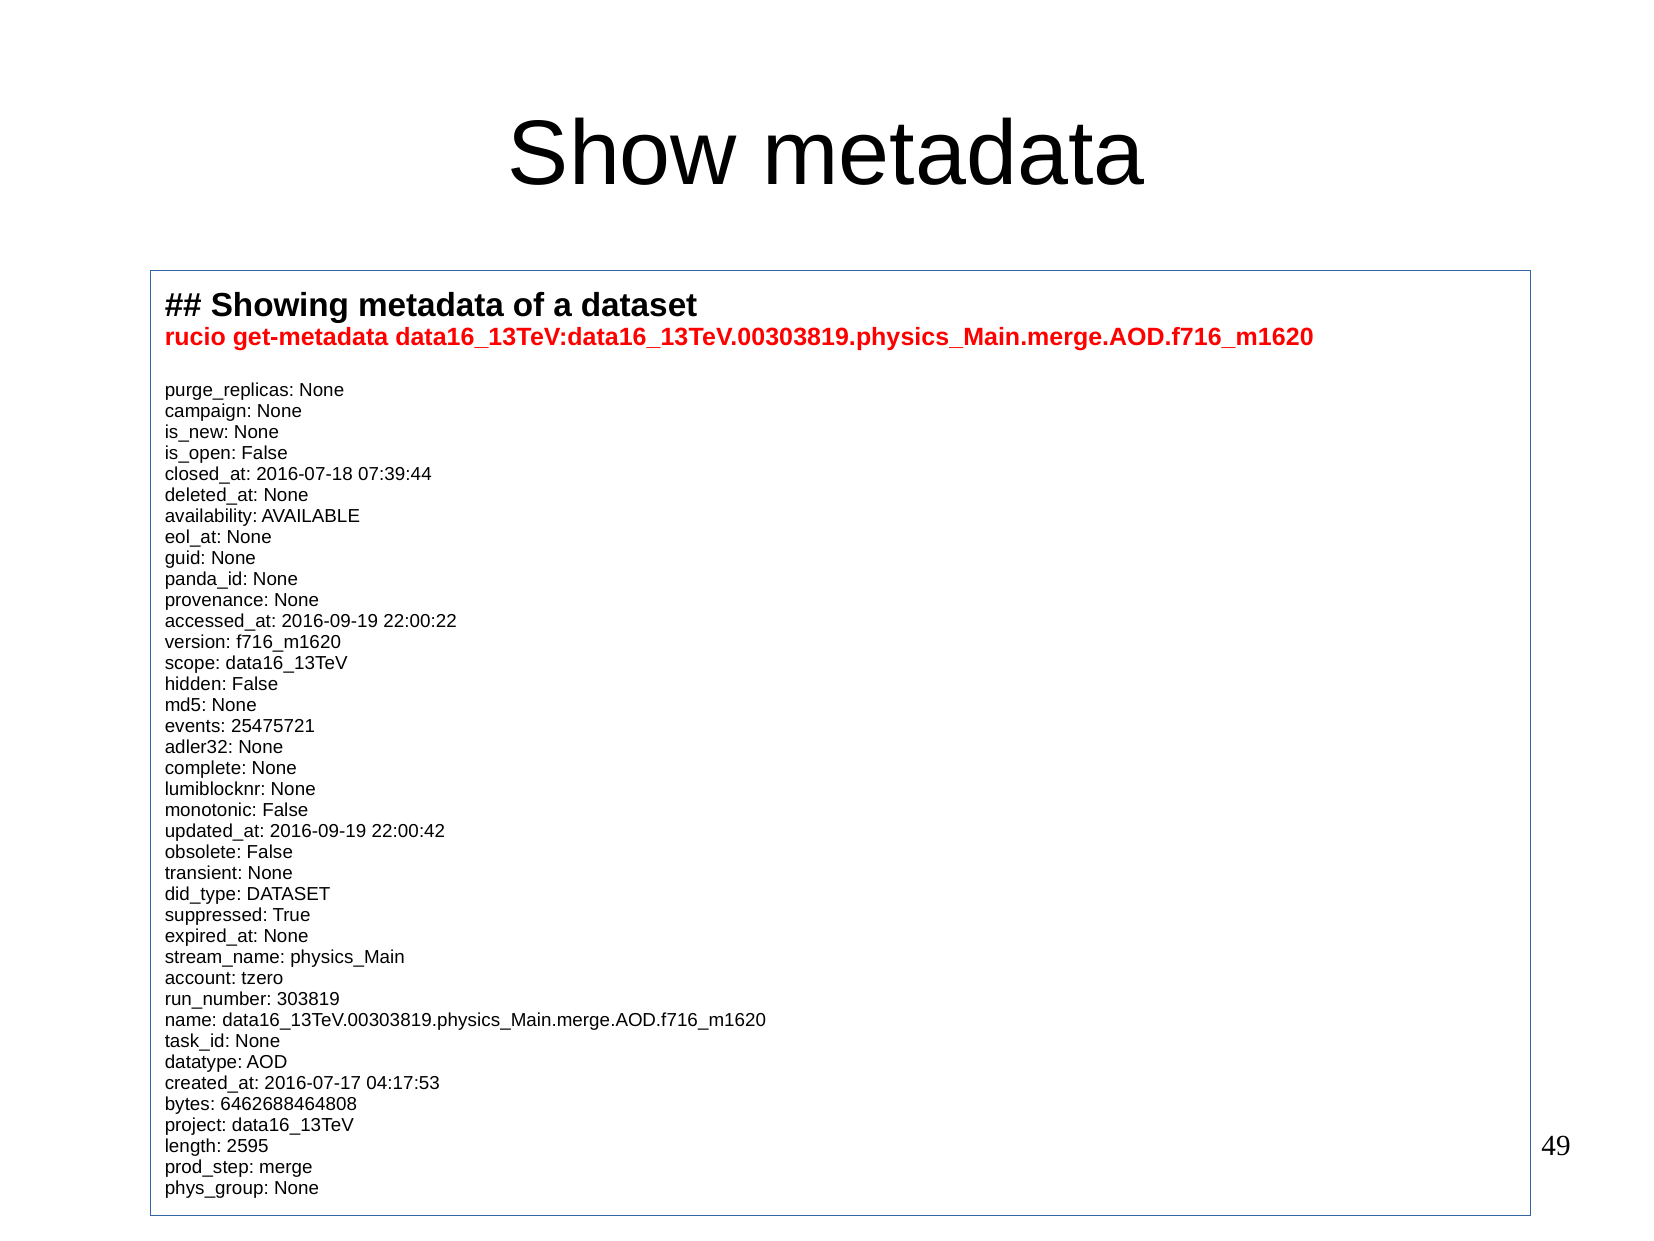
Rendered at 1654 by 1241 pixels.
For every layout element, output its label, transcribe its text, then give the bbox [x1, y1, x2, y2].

title Show metadata [82, 49, 1571, 257]
text_box ## Showing metadata of a dataset rucio get-metadata data16_13TeV:data16_13TeV.00303819.physics_Main.merge.AOD.f716_m1620 purge_replicas: None campaign: None is_new: None is_open: False closed_at: 2016-07-18 07:39:44 deleted_at: None availability: AVAILABLE eol_at: None guid: None panda_id: None provenance: None accessed_at: 2016-09-19 22:00:22 version: f716_m1620 scope: data16_13TeV hidden: False md5: None events: 25475721 adler32: None complete: None lumiblocknr: None monotonic: False updated_at: 2016-09-19 22:00:42 obsolete: False transient: None did_type: DATASET suppressed: True expired_at: None stream_name: physics_Main account: tzero run_number: 303819 name: data16_13TeV.00303819.physics_Main.merge.AOD.f716_m1620 task_id: None datatype: AOD created_at: 2016-07-17 04:17:53 bytes: 6462688464808 project: data16_13TeV length: 2595 prod_step: merge phys_group: None [150, 270, 1531, 1216]
